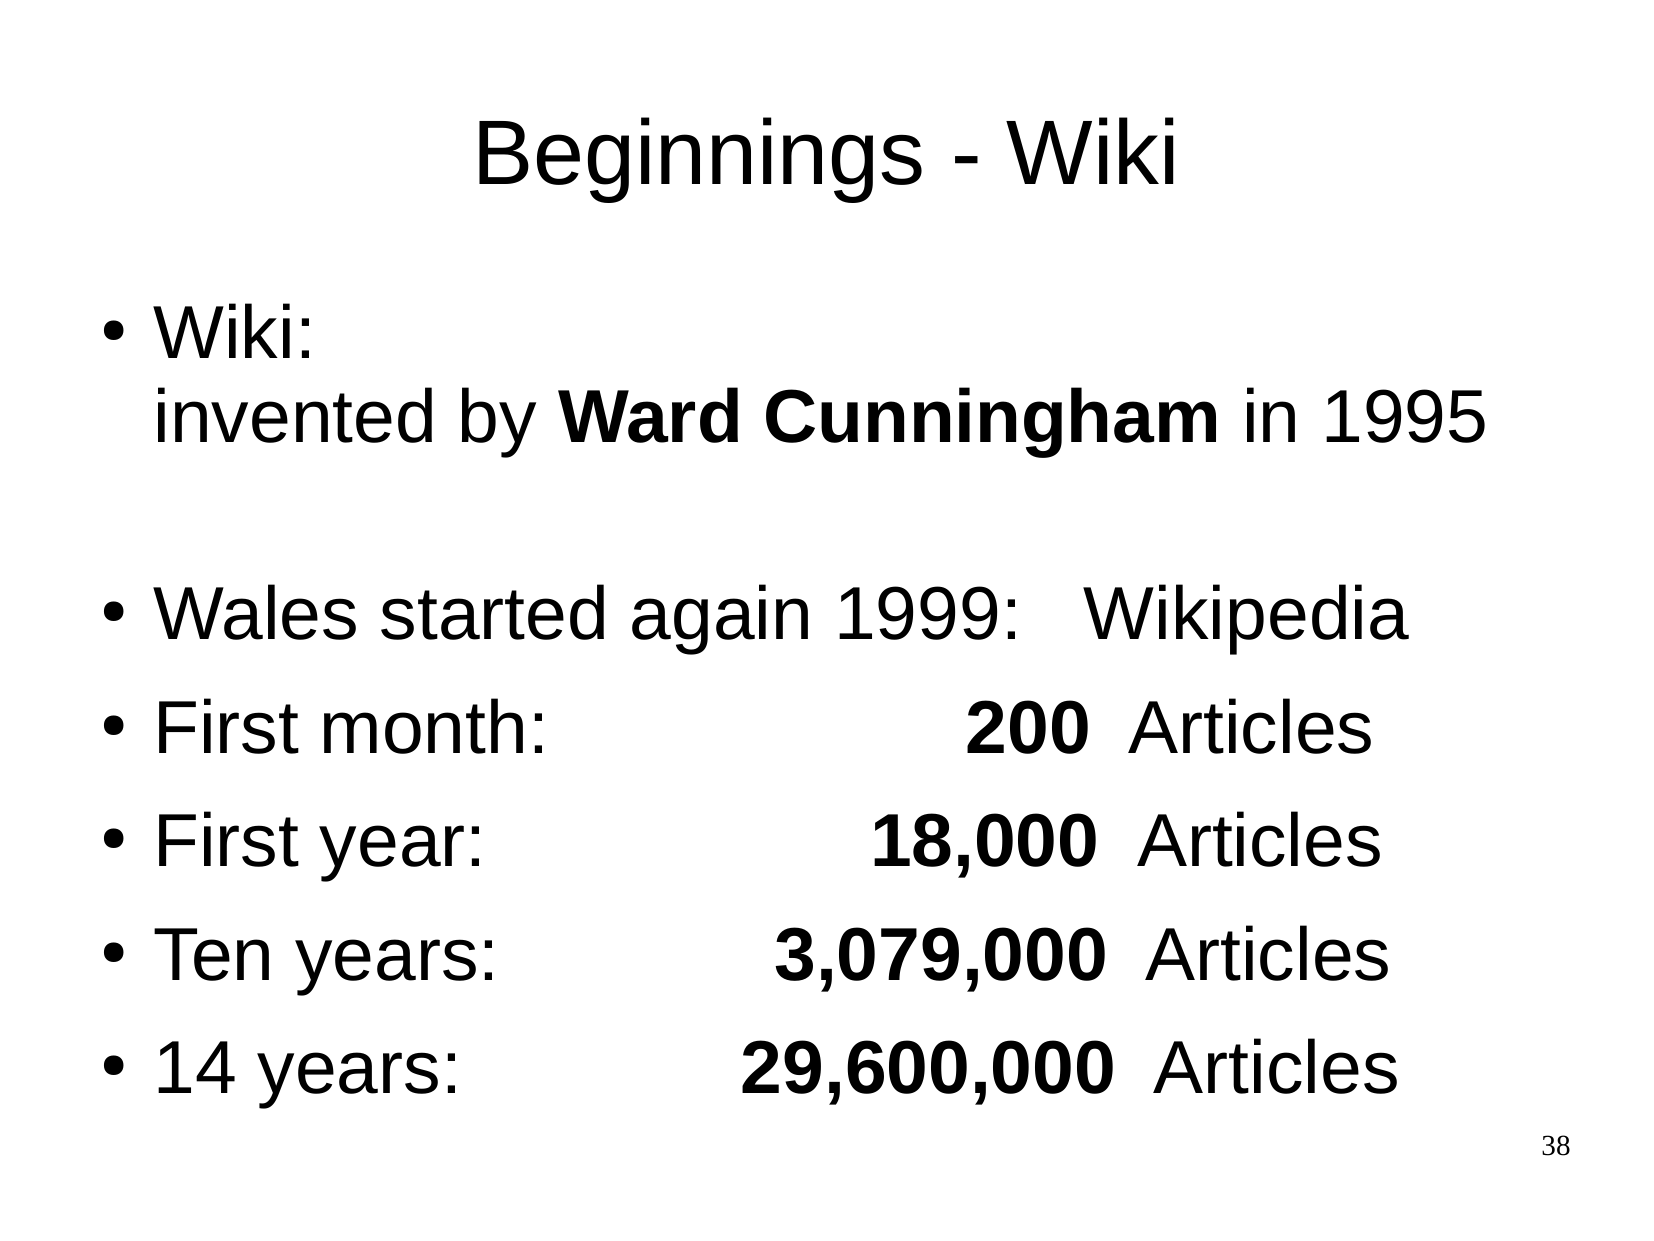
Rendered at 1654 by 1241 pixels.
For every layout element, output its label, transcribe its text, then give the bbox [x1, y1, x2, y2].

title Beginnings - Wiki [82, 49, 1571, 257]
list Wiki: invented by Ward Cunningham in 1995 Wales started again 1999: Wikipedia First month: 200 Articles First year: 18,000 Articles Ten years: 3,079,000 Articles 14 years: 29,600,000 Articles [82, 290, 1571, 1110]
